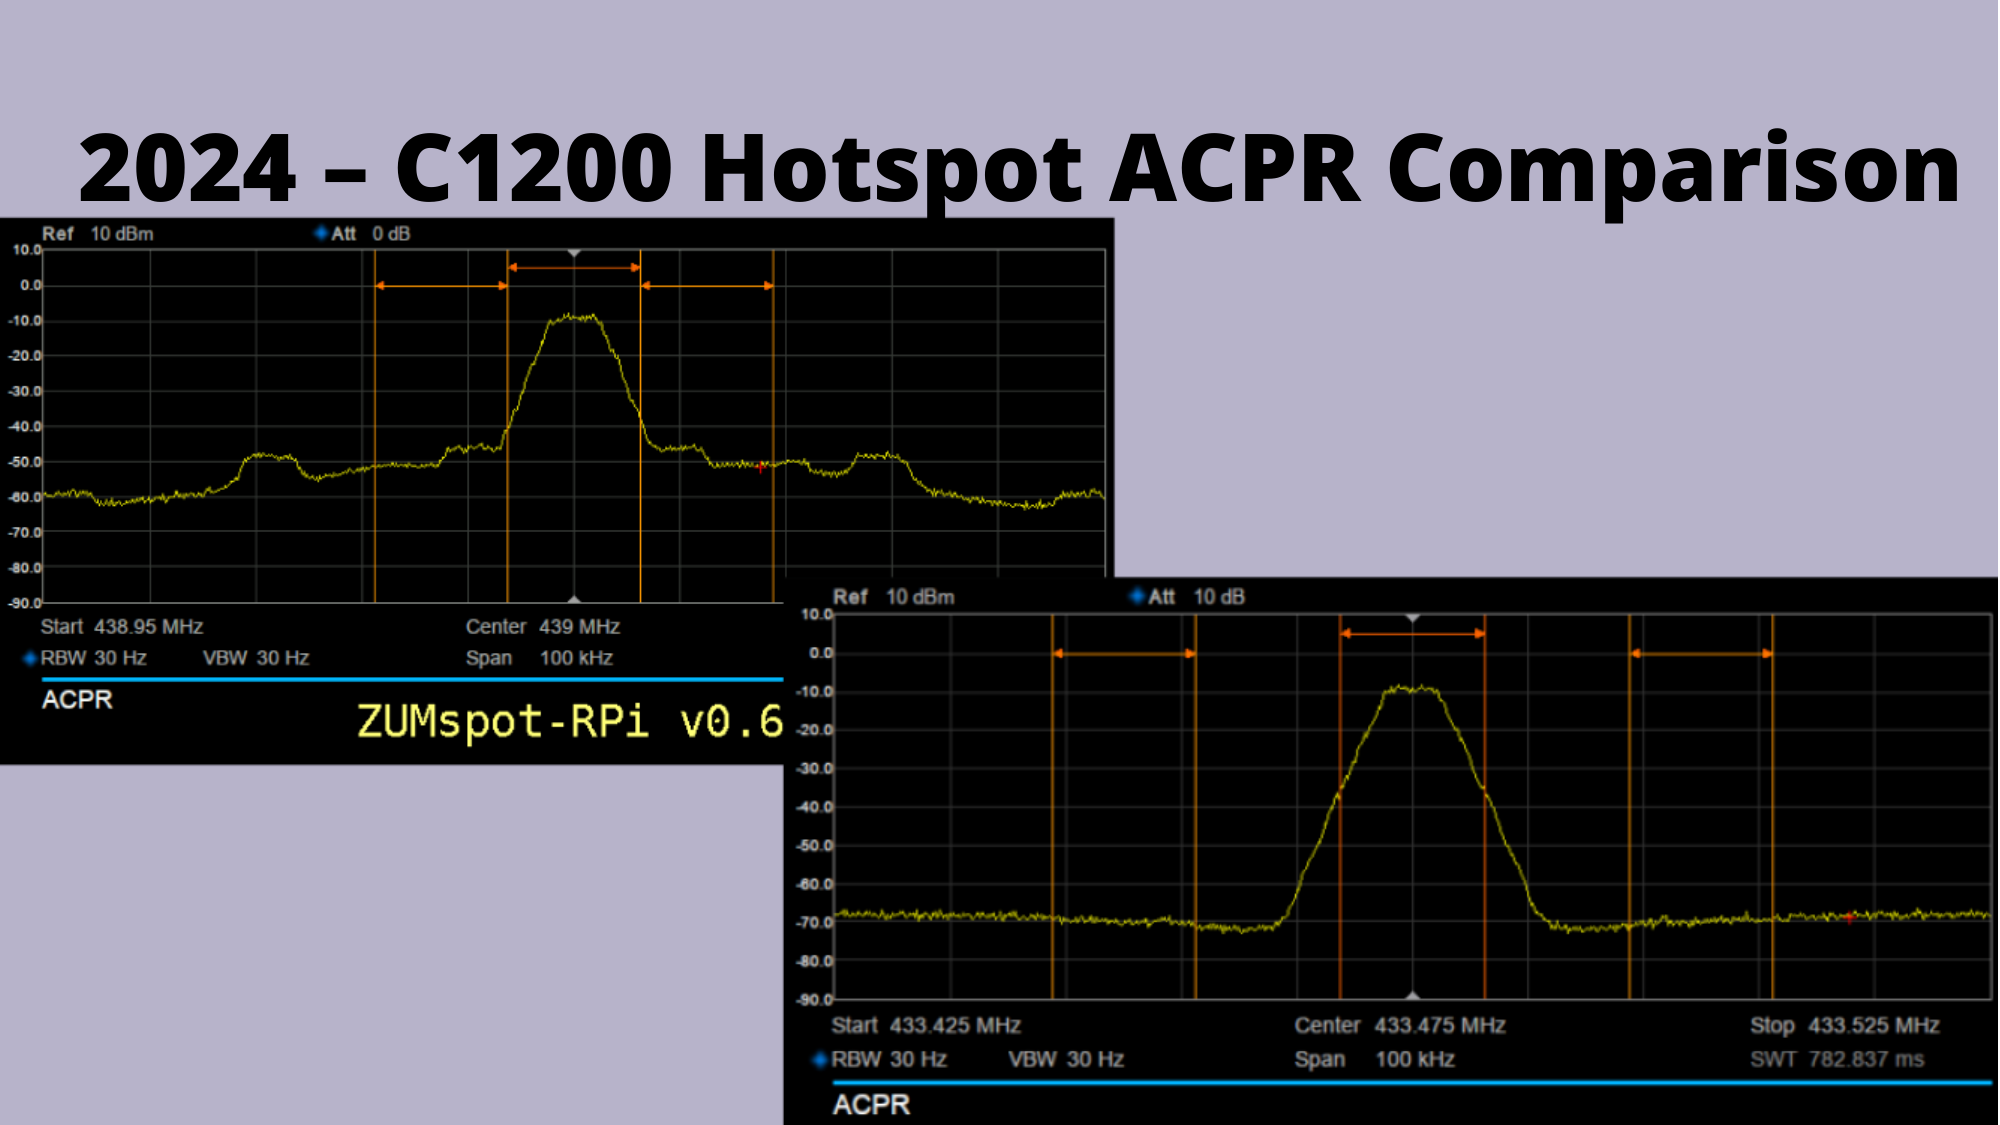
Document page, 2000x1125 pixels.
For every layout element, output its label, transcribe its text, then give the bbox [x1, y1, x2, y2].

picture [0, 0, 1998, 1125]
text_box 2024 – C1200 Hotspot ACPR Comparison [78, 101, 1836, 195]
